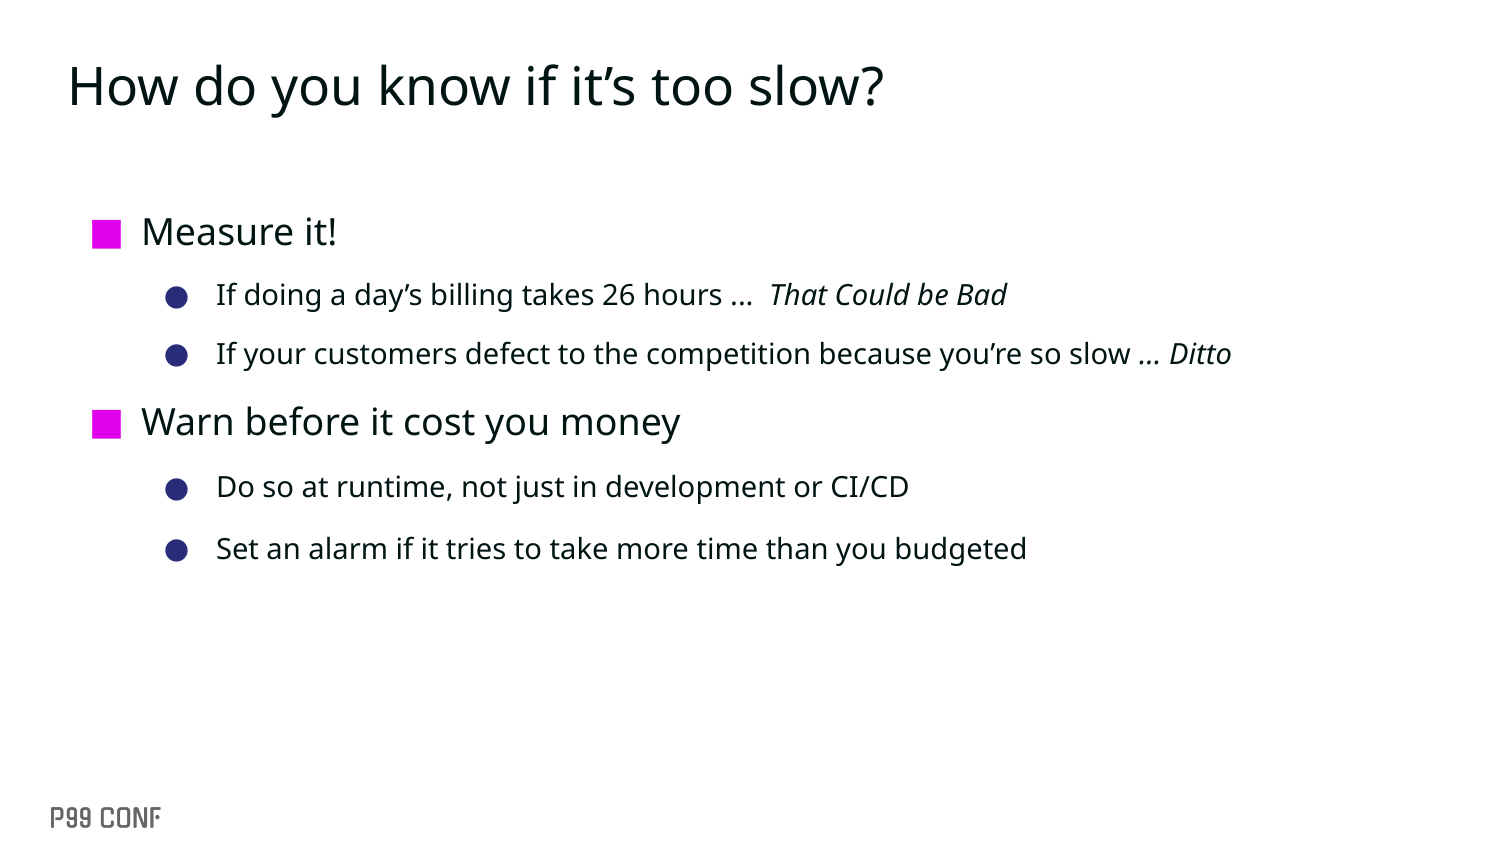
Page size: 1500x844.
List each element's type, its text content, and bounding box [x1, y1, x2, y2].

picture [51, 807, 161, 828]
list Measure it! If doing a day’s billing takes 26 hours ... That Could be Bad If your customers defect to the competition because you’re so slow … Ditto Warn before it cost you money Do so at runtime, not just in development or CI/CD Set an alarm if it tries to take more time than you budgeted [51, 120, 1449, 681]
title How do you know if it’s too slow? [52, 37, 1451, 132]
